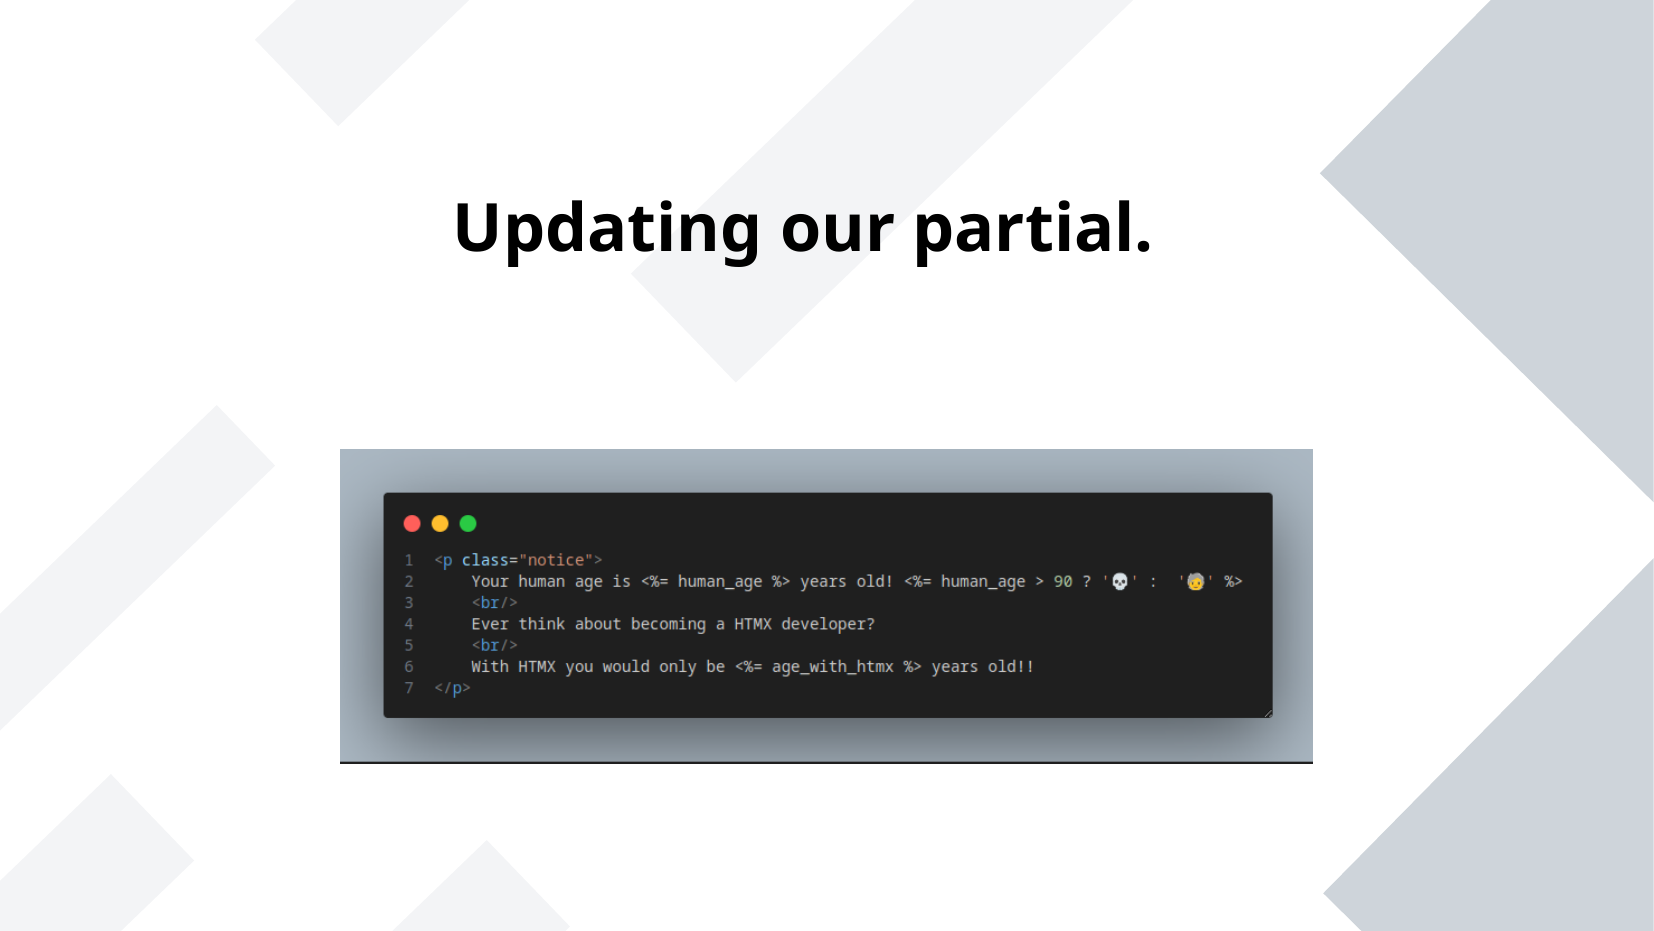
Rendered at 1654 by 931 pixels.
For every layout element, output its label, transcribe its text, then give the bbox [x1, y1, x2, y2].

title Updating our partial. [452, 39, 1201, 413]
picture [340, 449, 1313, 764]
